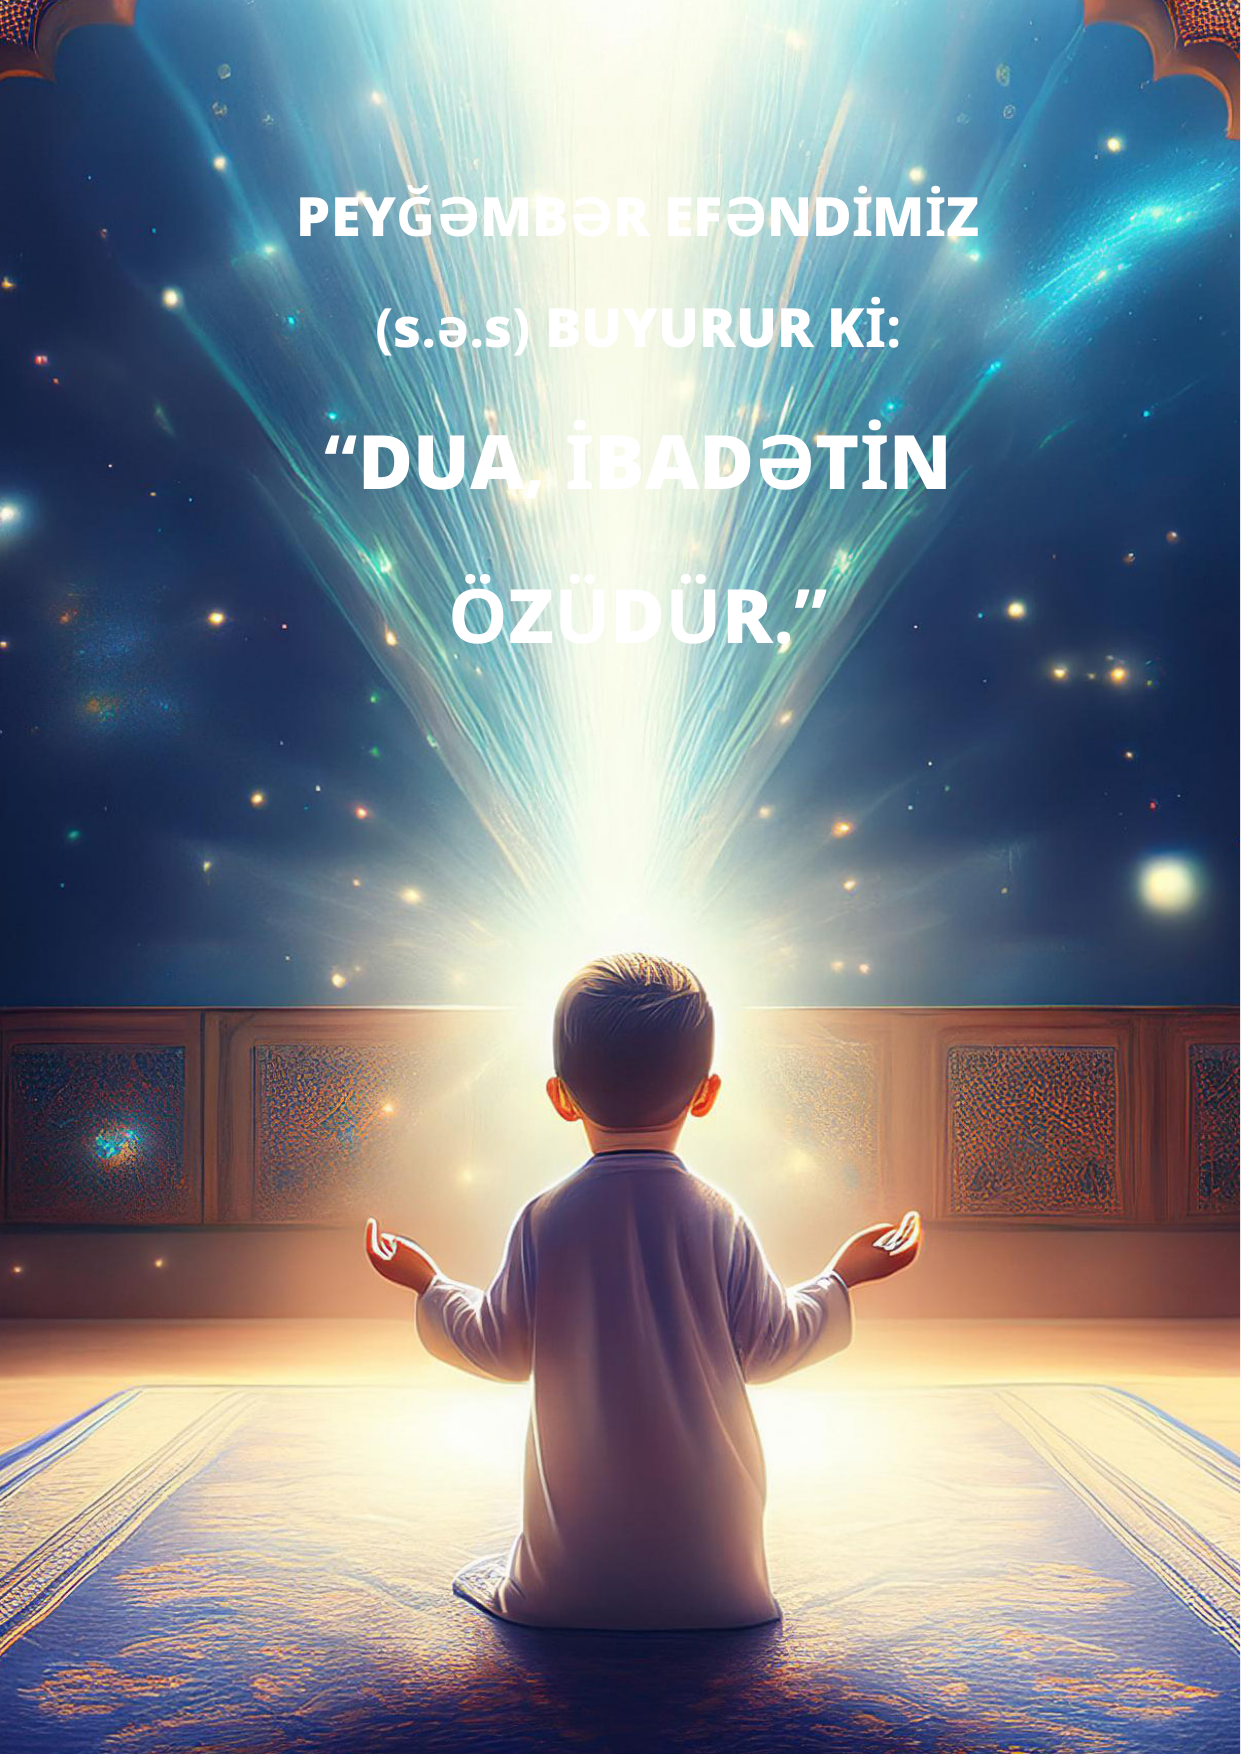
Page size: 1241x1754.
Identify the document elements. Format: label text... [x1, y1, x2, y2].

text_box PEYĞƏMBƏR EFƏNDİMİZ (s.ə.s) BUYURUR Kİ: “DUA, İBADƏTİN ÖZÜDÜR.” [125, 149, 1152, 798]
picture [0, 0, 1241, 1754]
